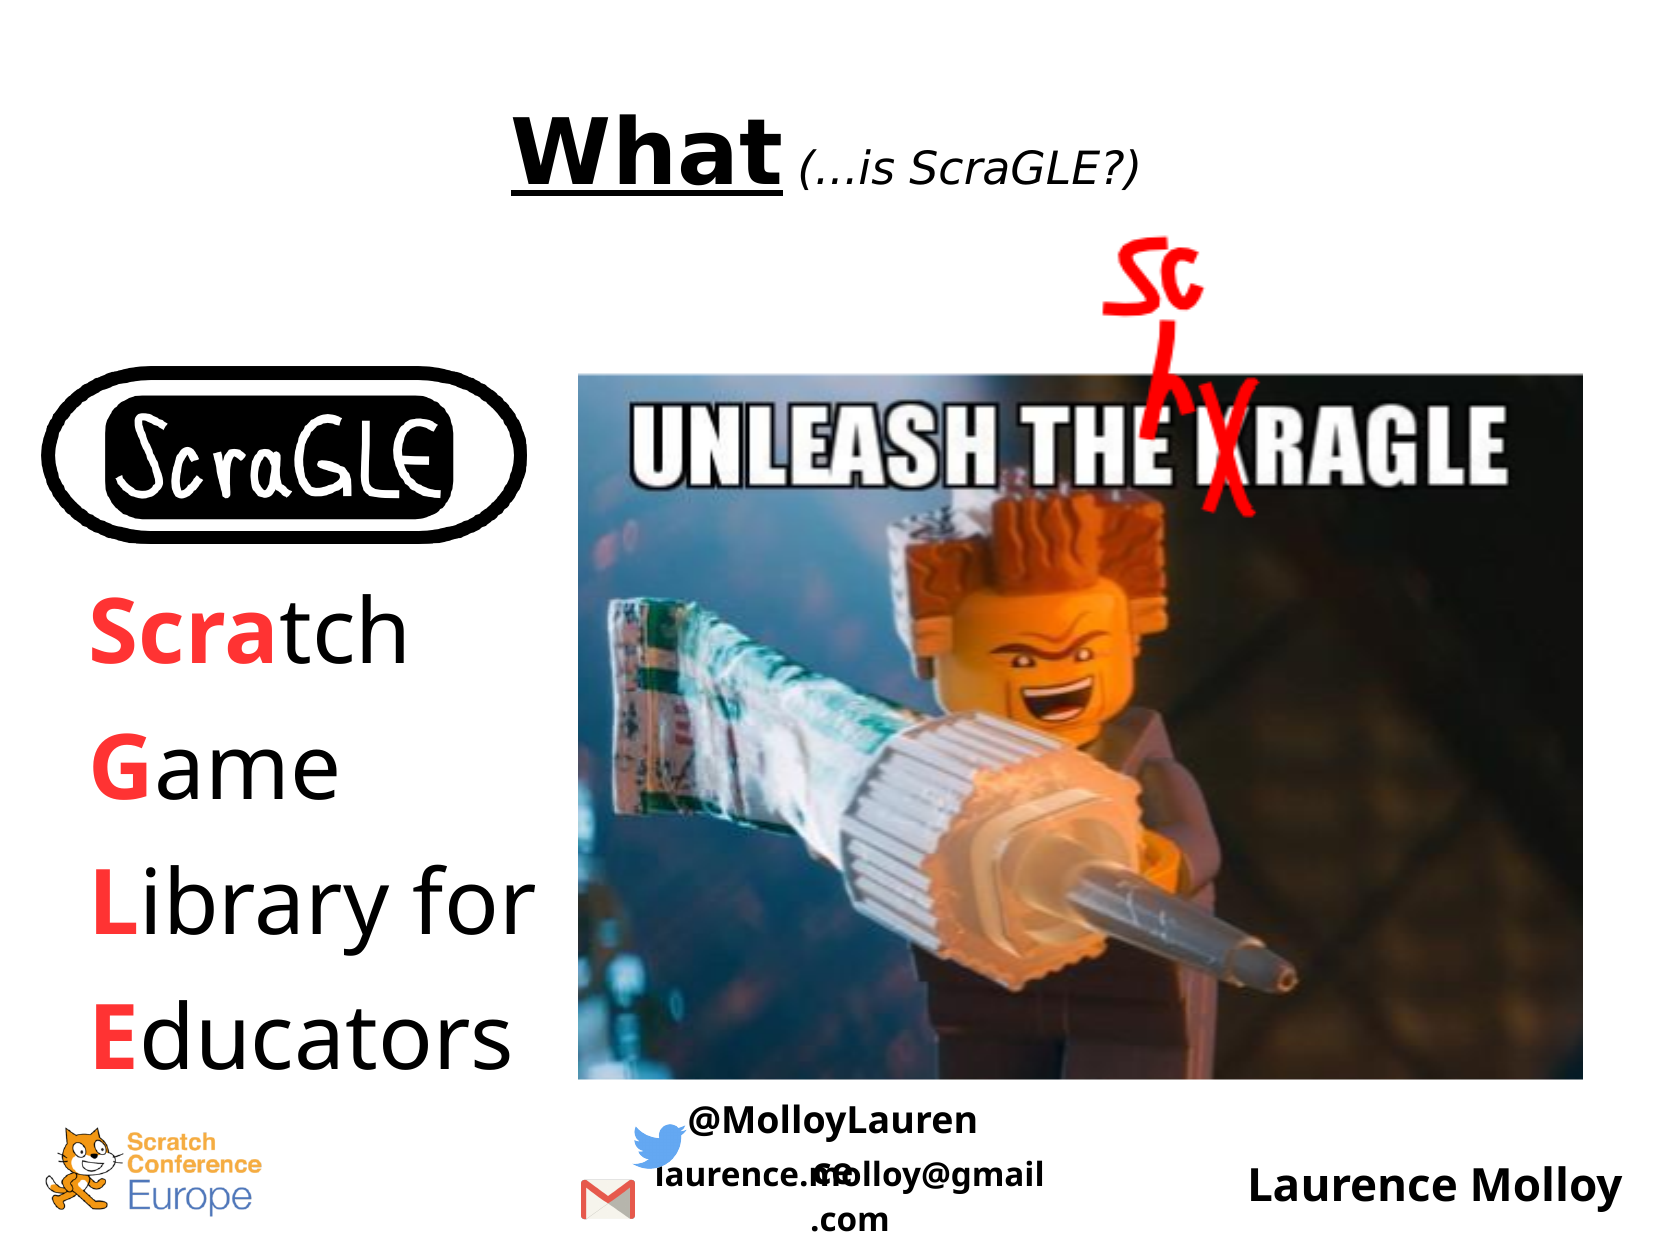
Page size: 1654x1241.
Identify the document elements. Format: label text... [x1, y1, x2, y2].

picture [578, 208, 1583, 1084]
text_box laurence.molloy@gmail.com [652, 1159, 1048, 1233]
title What (...is ScraGLE?) [82, 49, 1571, 257]
text_box @MolloyLaurence [685, 1108, 981, 1181]
text_box Scratch Game Library for Educators [88, 566, 597, 1099]
picture [11, 1125, 296, 1217]
picture [41, 366, 527, 544]
picture [572, 1116, 685, 1235]
text_box Laurence Molloy [1240, 1147, 1630, 1220]
